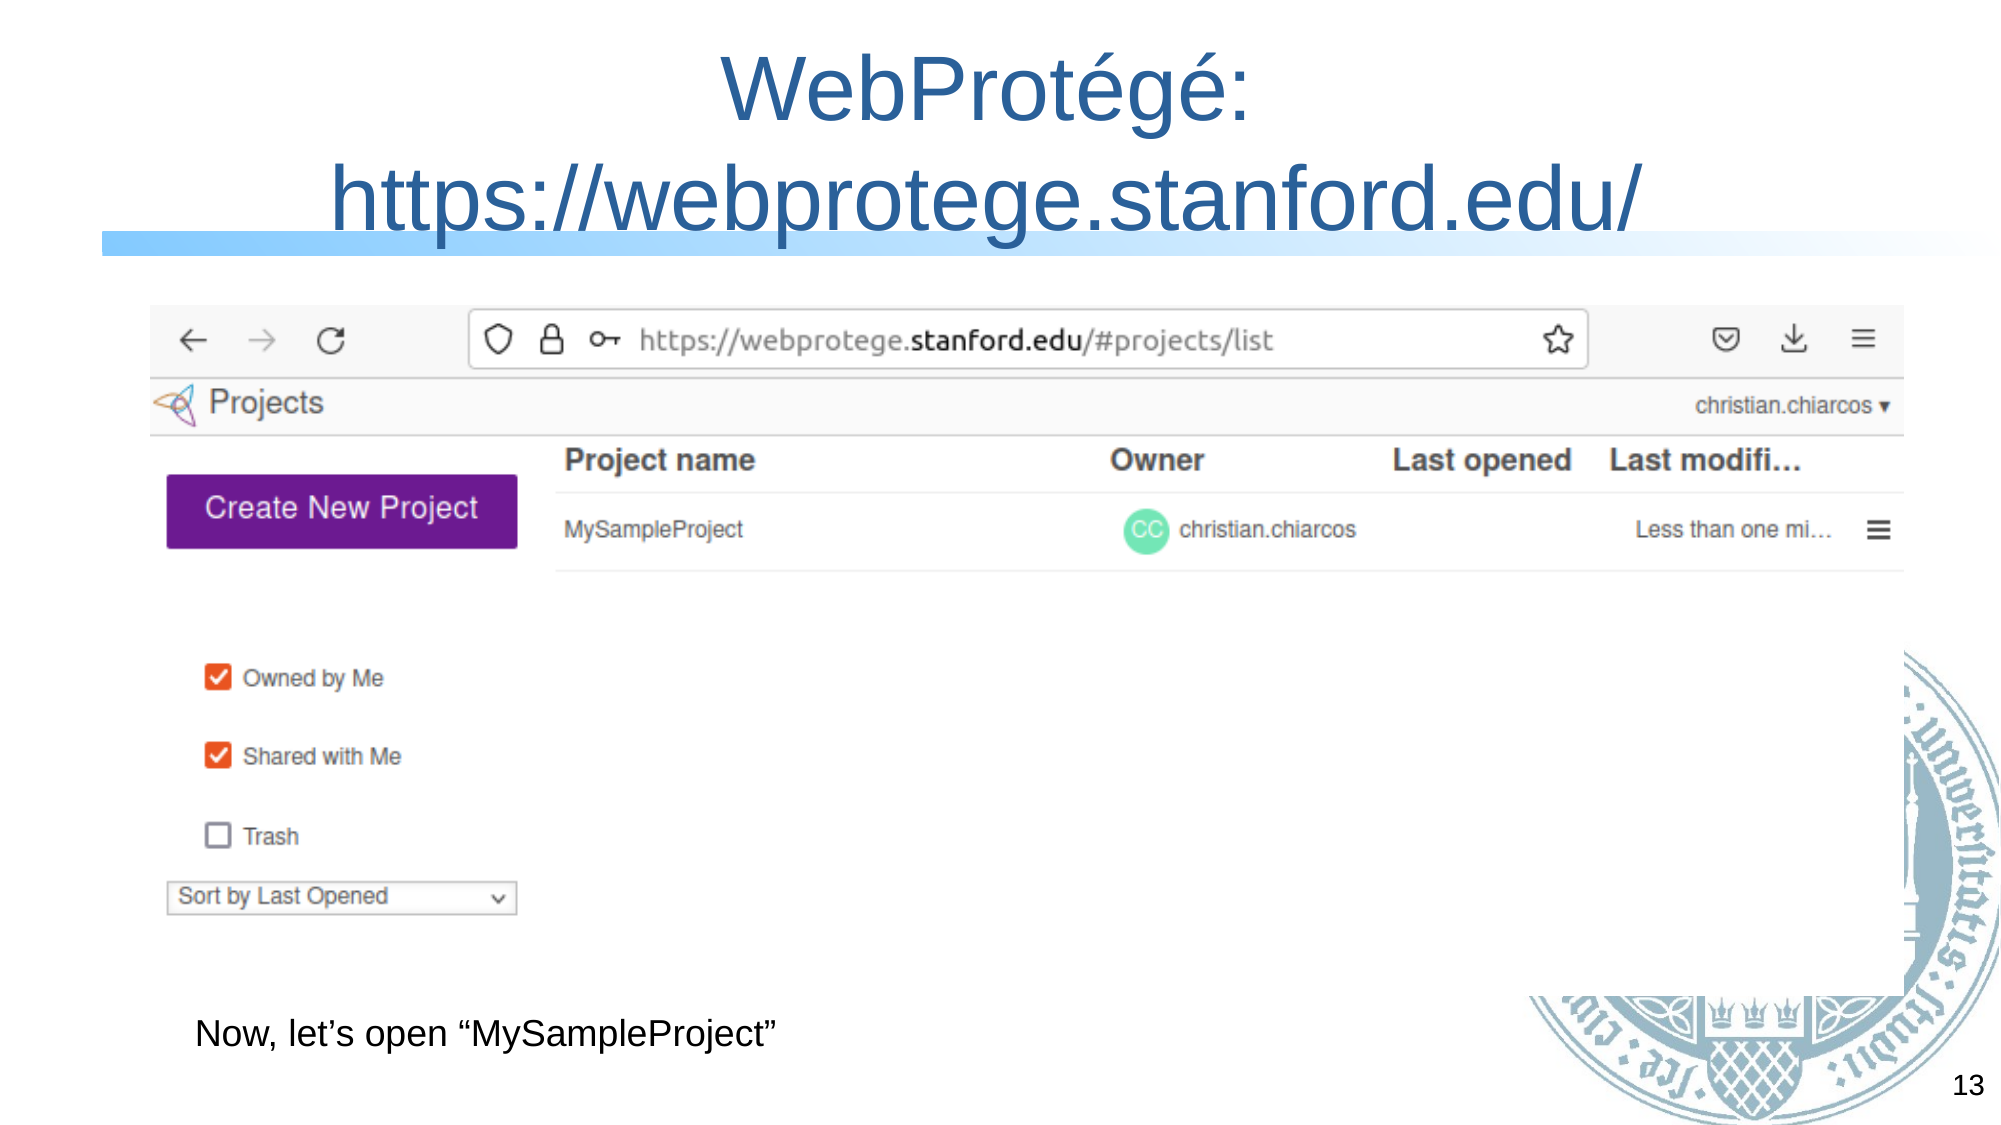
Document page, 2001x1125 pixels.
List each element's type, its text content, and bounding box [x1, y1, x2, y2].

text_box Now, let’s open “MySampleProject” [180, 1005, 792, 1062]
picture [150, 305, 1904, 996]
title WebProtégé: https://webprotege.stanford.edu/ [99, 45, 1900, 233]
